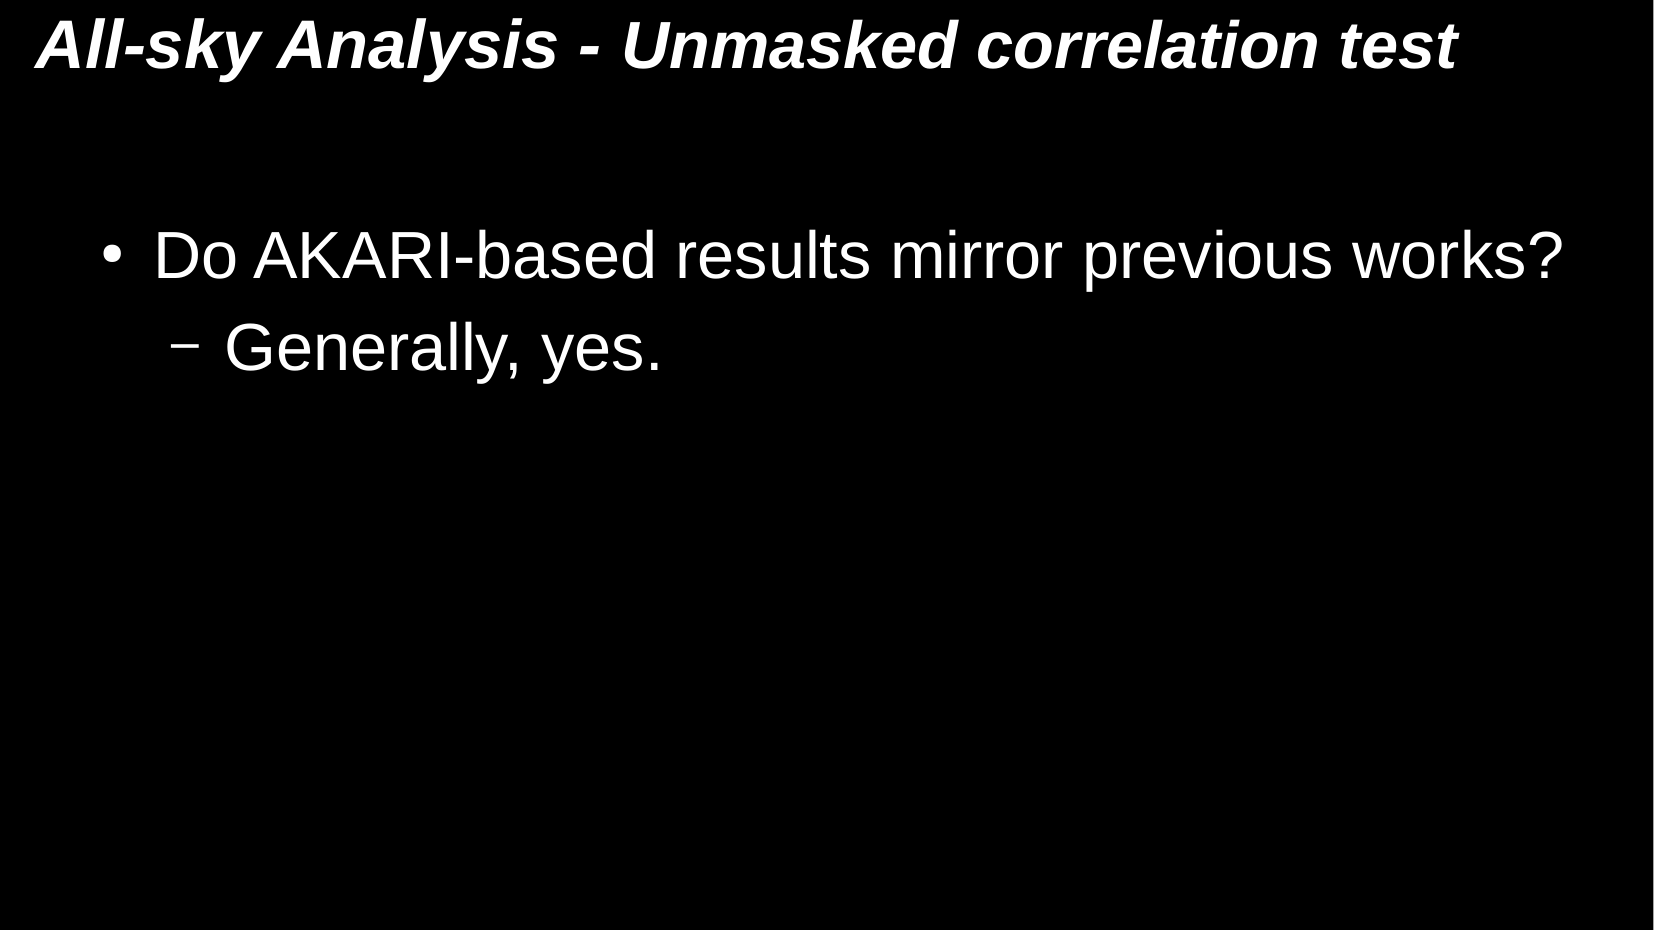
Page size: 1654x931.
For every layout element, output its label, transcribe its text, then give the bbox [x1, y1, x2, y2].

title All-sky Analysis - Unmasked correlation test [0, 0, 1654, 91]
list Do AKARI-based results mirror previous works? Generally, yes. [82, 217, 1571, 758]
